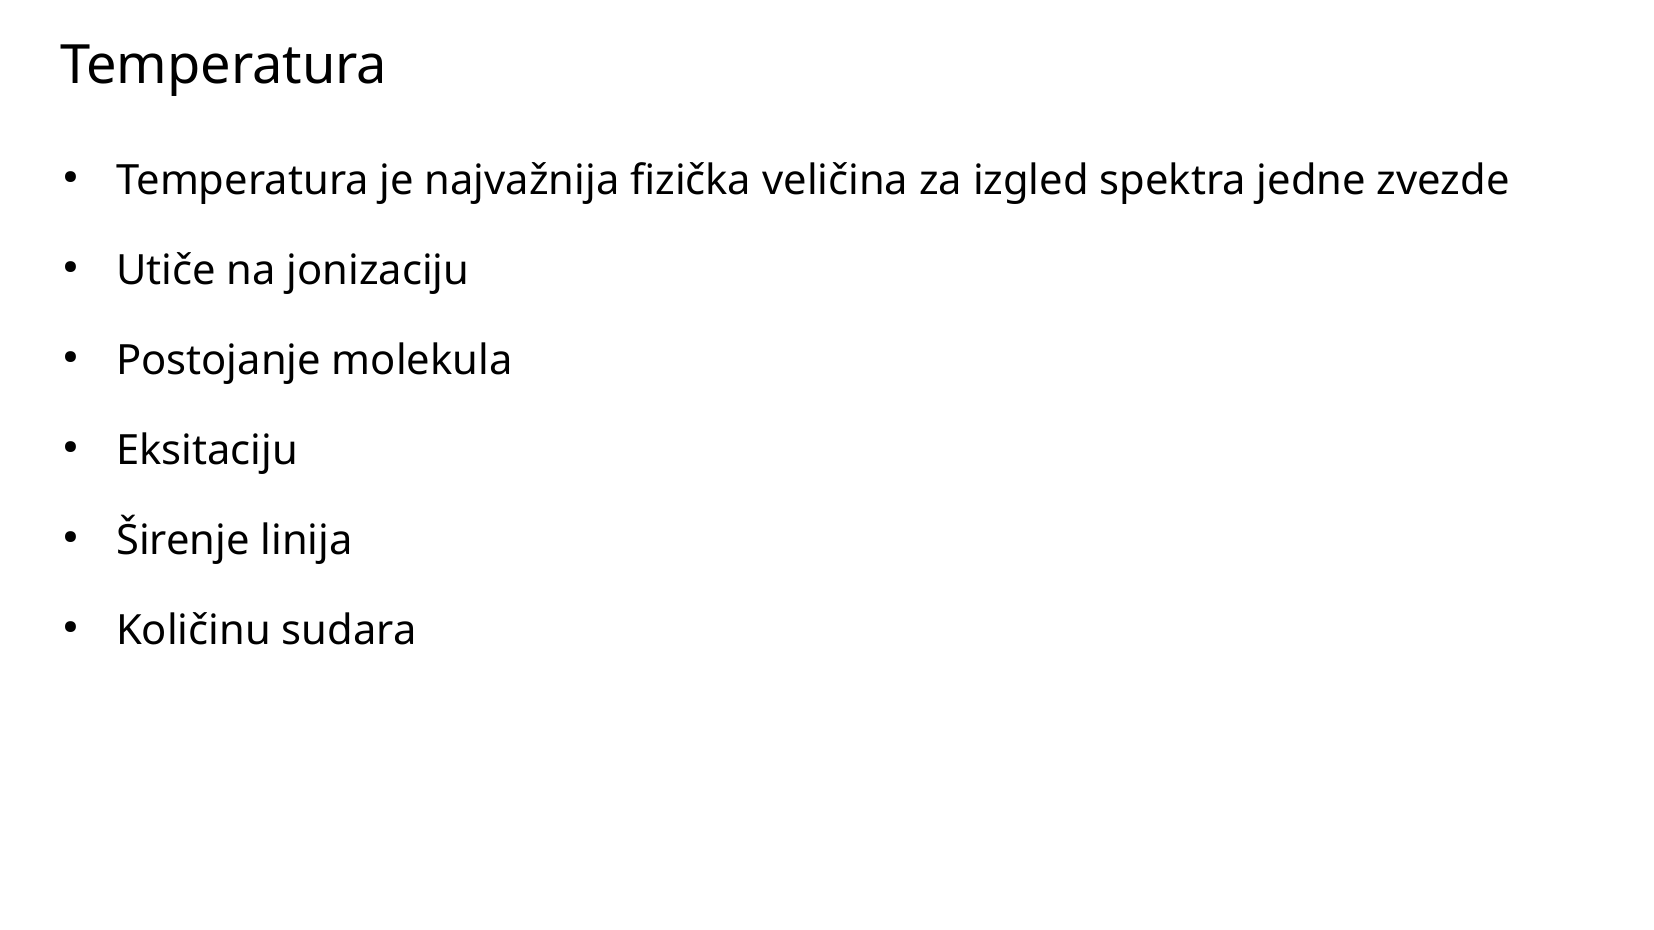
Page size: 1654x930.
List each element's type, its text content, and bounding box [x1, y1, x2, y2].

title Temperatura [59, 13, 1648, 113]
list Temperatura je najvažnija fizička veličina za izgled spektra jedne zvezde Utiče na jonizaciju Postojanje molekula Eksitaciju Širenje linija Količinu sudara [45, 149, 1635, 880]
